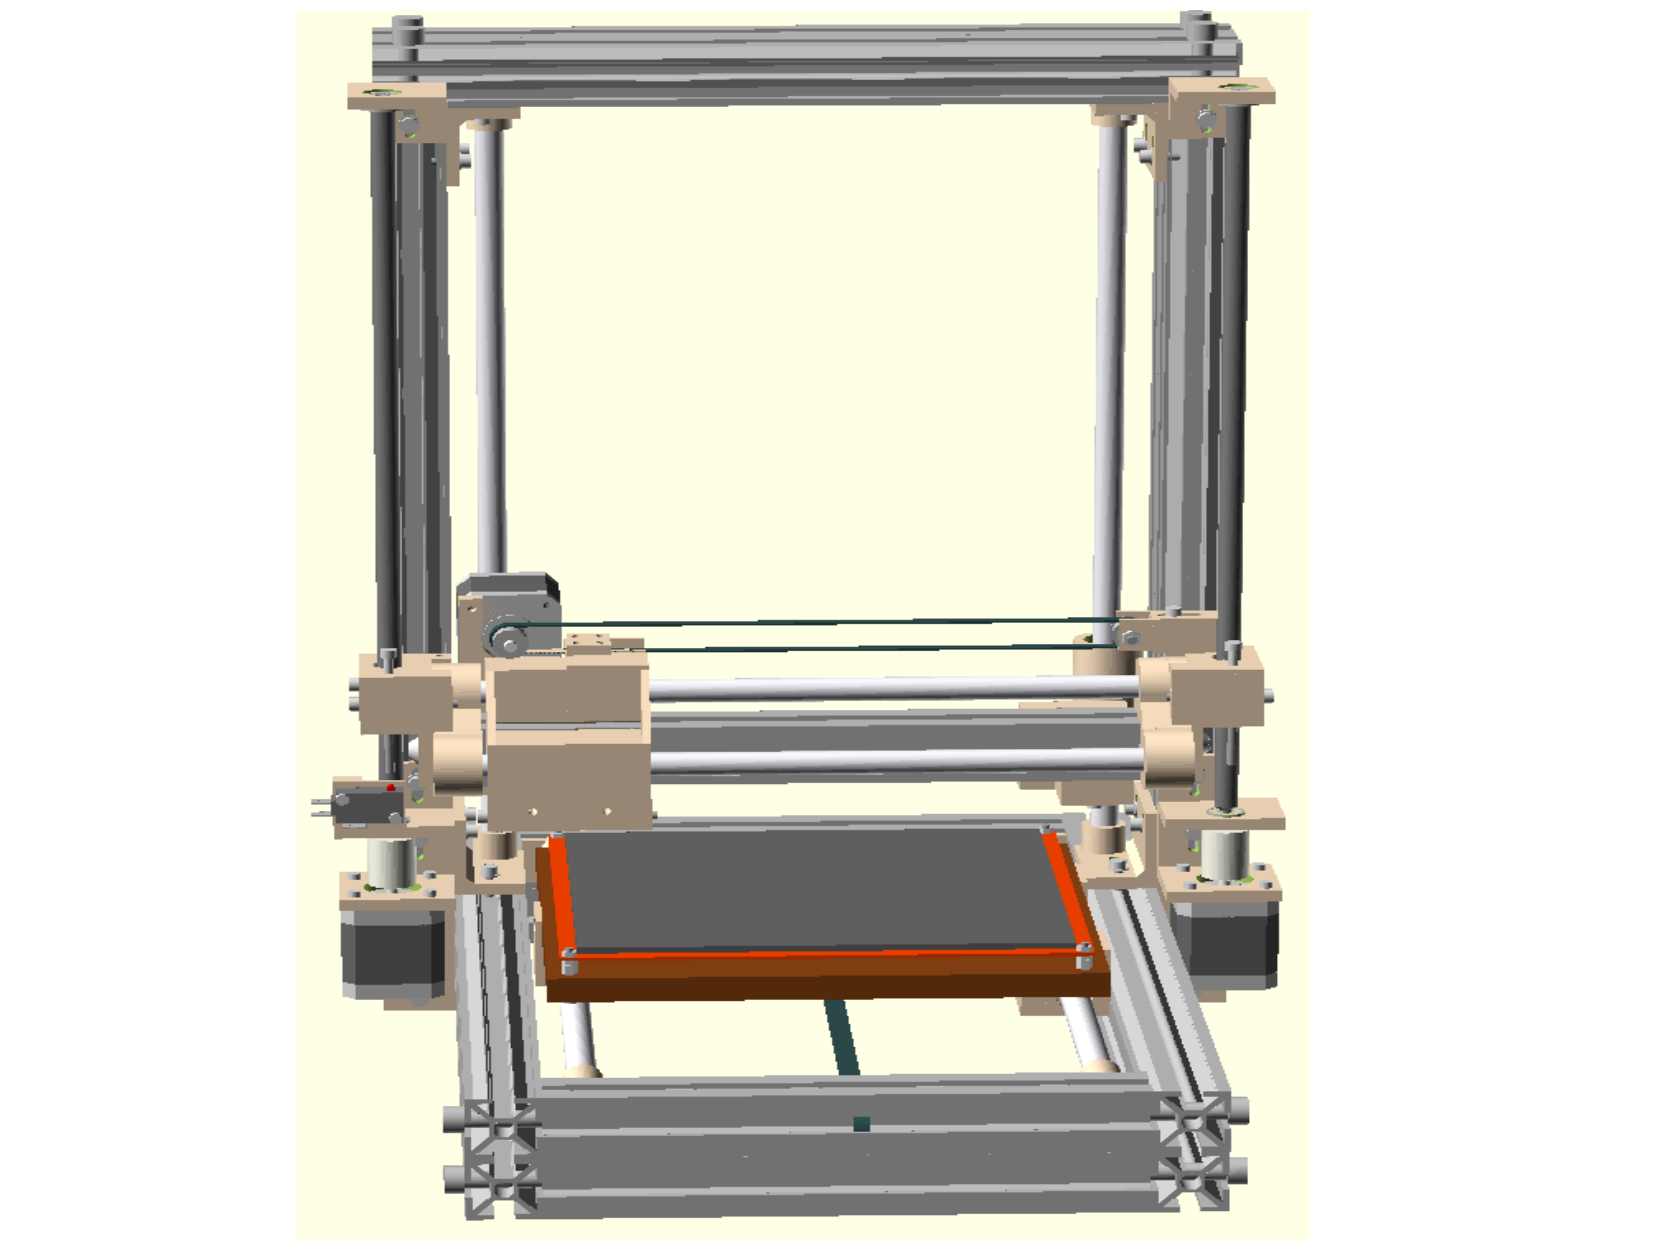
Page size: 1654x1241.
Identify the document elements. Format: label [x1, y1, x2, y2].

picture [295, 10, 1309, 1241]
